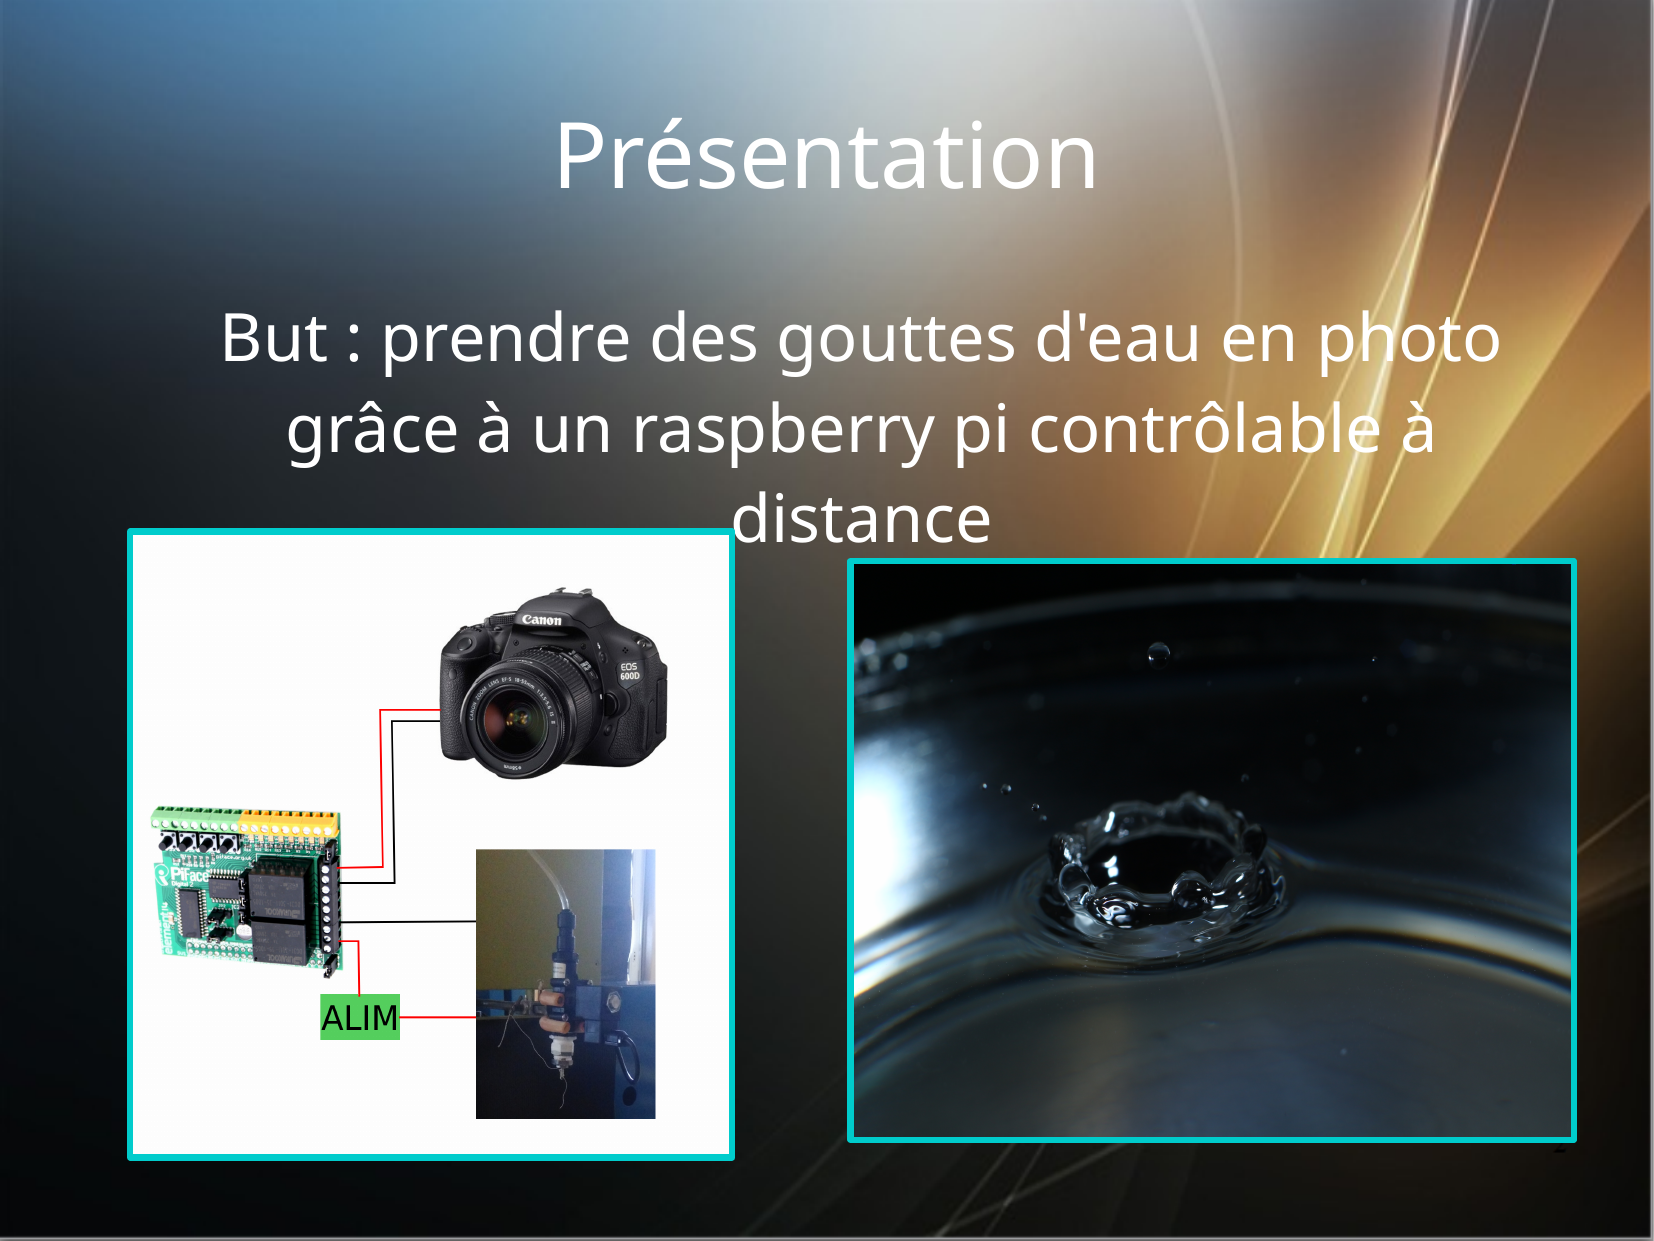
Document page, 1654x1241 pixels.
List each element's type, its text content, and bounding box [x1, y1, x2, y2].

picture [0, 0, 1654, 1241]
title Présentation [82, 49, 1571, 257]
list But : prendre des gouttes d'eau en photo grâce à un raspberry pi contrôlable à distance [82, 290, 1571, 963]
